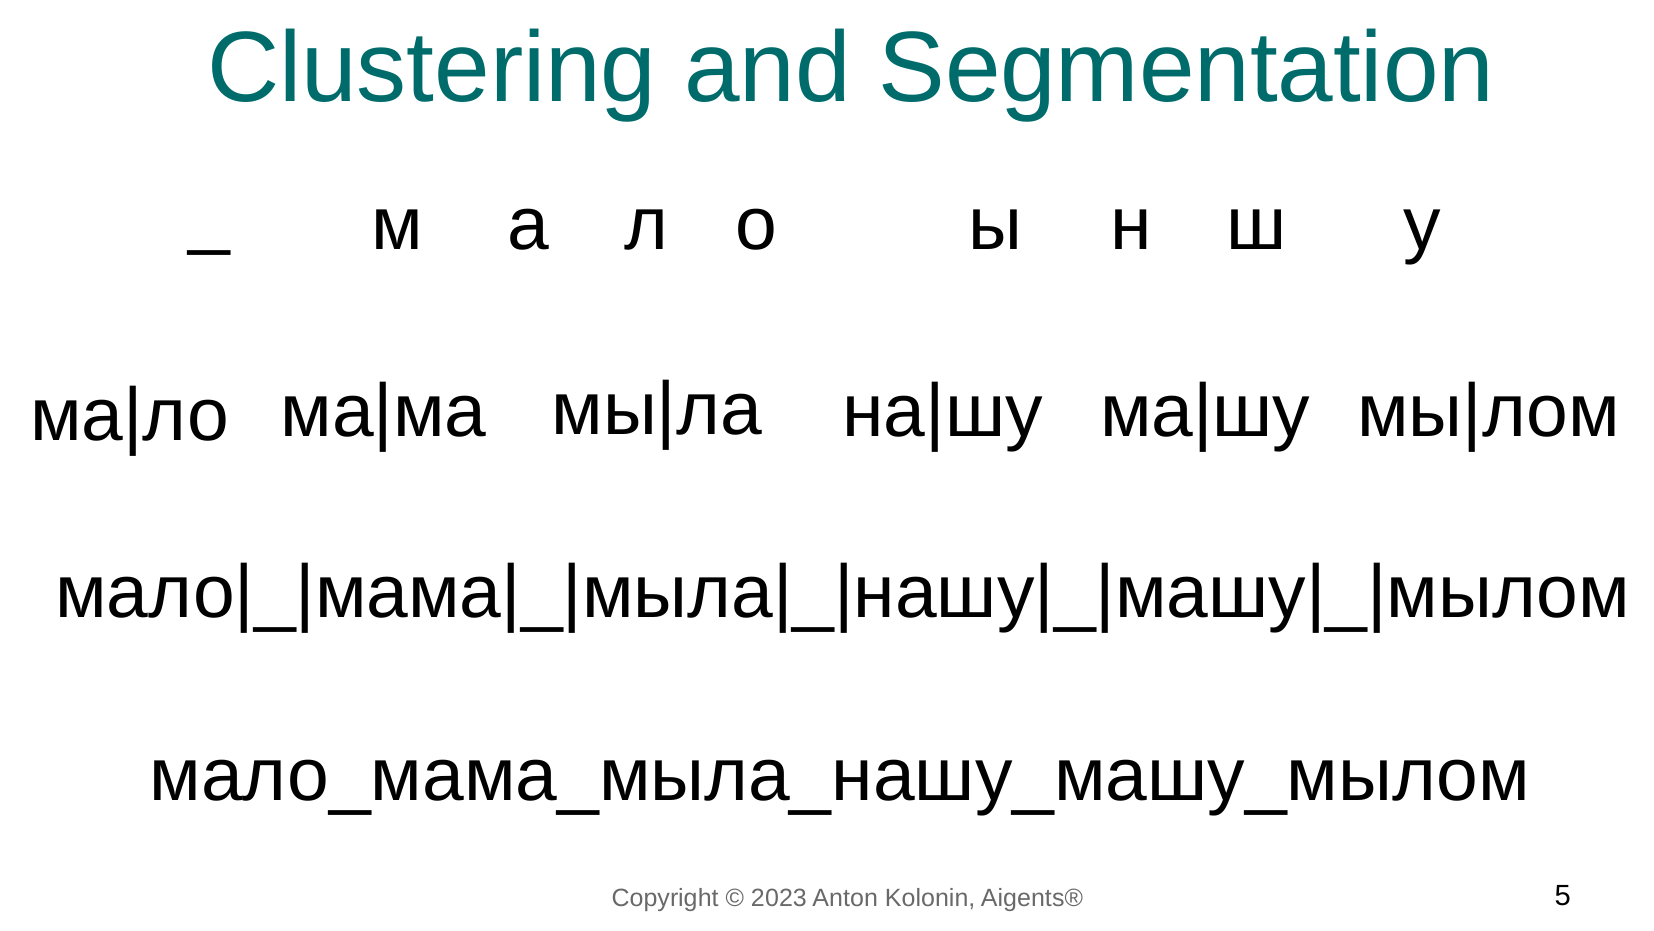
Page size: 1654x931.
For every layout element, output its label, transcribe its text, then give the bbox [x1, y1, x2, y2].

text_box м [357, 174, 439, 273]
text_box о [720, 174, 799, 273]
text_box а [492, 174, 571, 273]
text_box на|шу [827, 360, 1058, 460]
text_box у [1388, 174, 1456, 273]
text_box мы|ла [536, 359, 778, 458]
text_box ш [1211, 174, 1302, 273]
text_box мало|_|мама|_|мыла|_|нашу|_|машу|_|мылом [40, 541, 1647, 650]
text_box _ [174, 165, 252, 264]
text_box мало_мама_мыла_нашу_машу_мылом [135, 724, 1546, 833]
text_box ма|шу [1085, 360, 1326, 460]
text_box мы|лом [1342, 360, 1636, 460]
text_box ма|ло [15, 365, 245, 464]
text_box Clustering and Segmentation [0, 0, 1653, 135]
text_box ы [954, 174, 1038, 273]
text_box ма|ма [265, 360, 502, 460]
text_box л [609, 174, 688, 273]
text_box н [1095, 174, 1167, 273]
